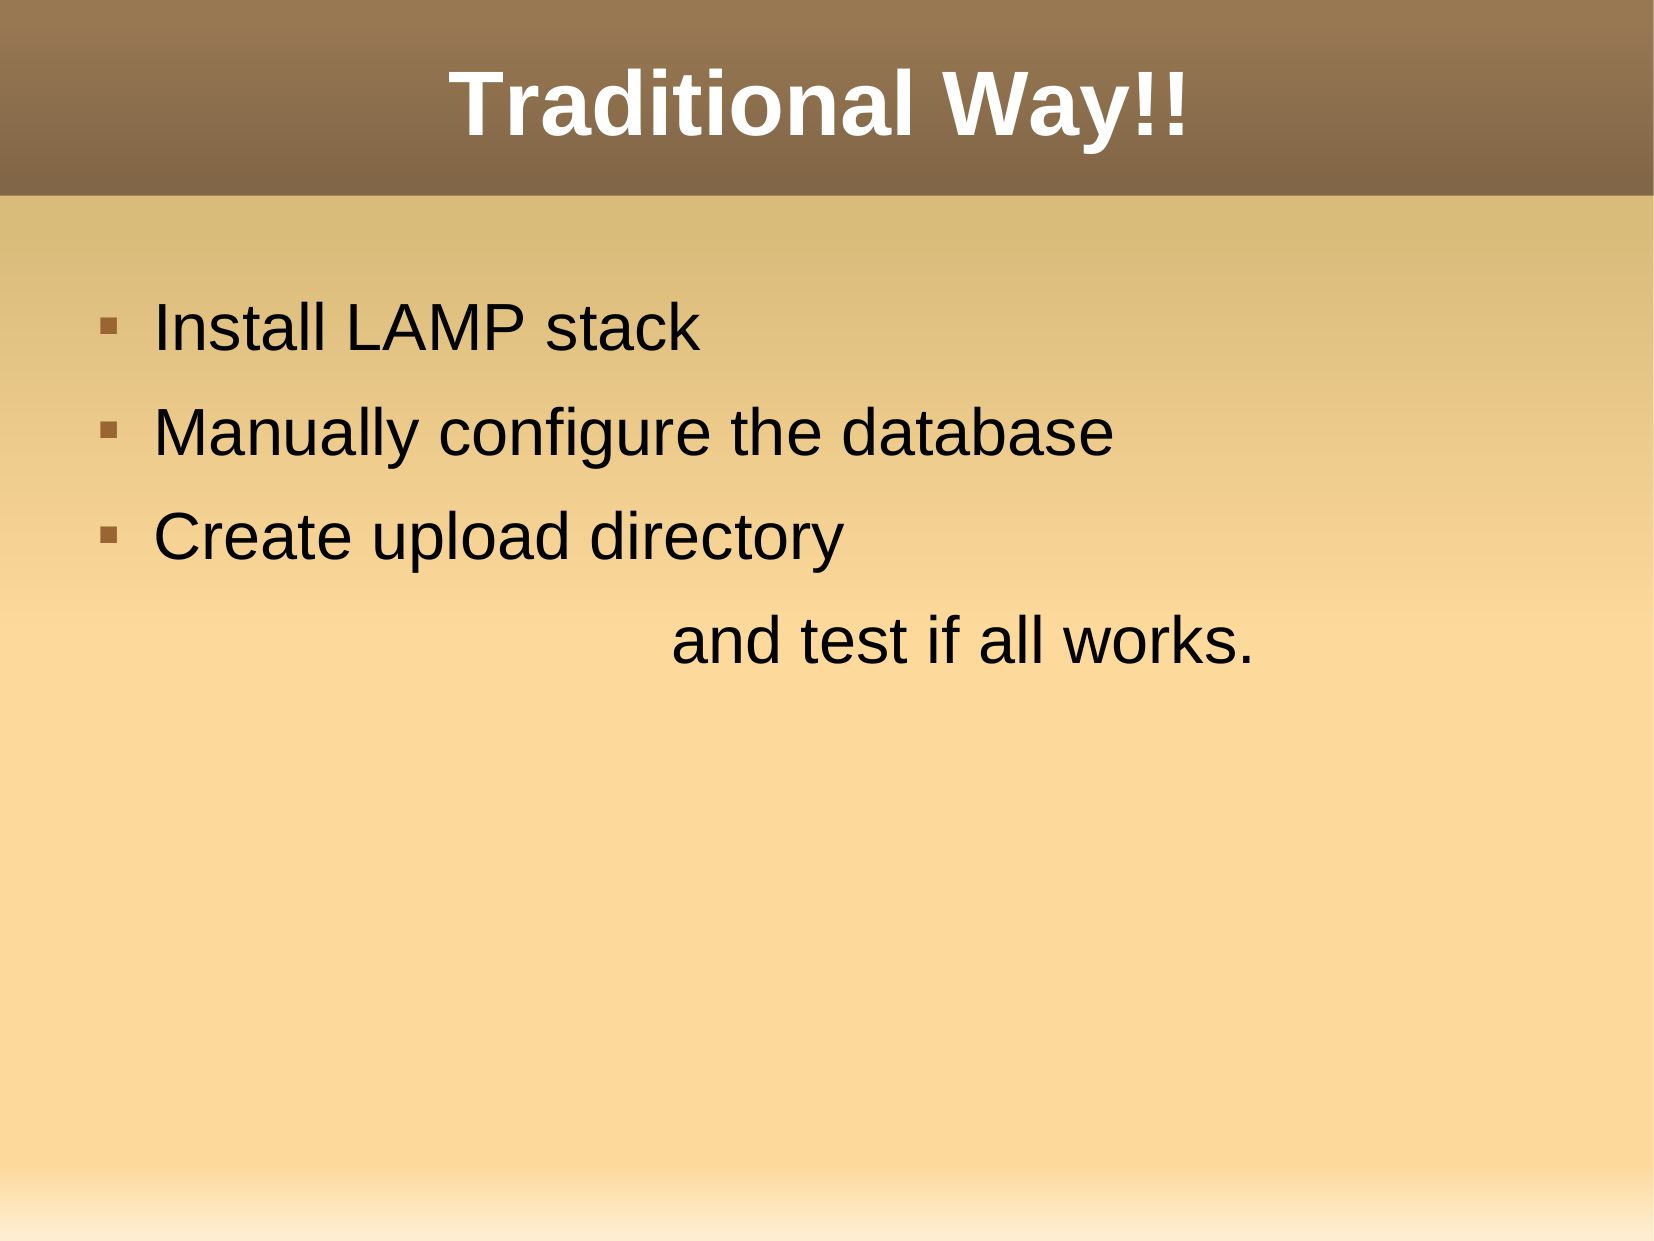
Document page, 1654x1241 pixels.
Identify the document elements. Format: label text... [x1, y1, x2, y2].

list Install LAMP stack Manually configure the database Create upload directory and test if all works. [82, 290, 1571, 1094]
title Traditional Way!! [76, 7, 1565, 200]
picture [0, 0, 1654, 1241]
